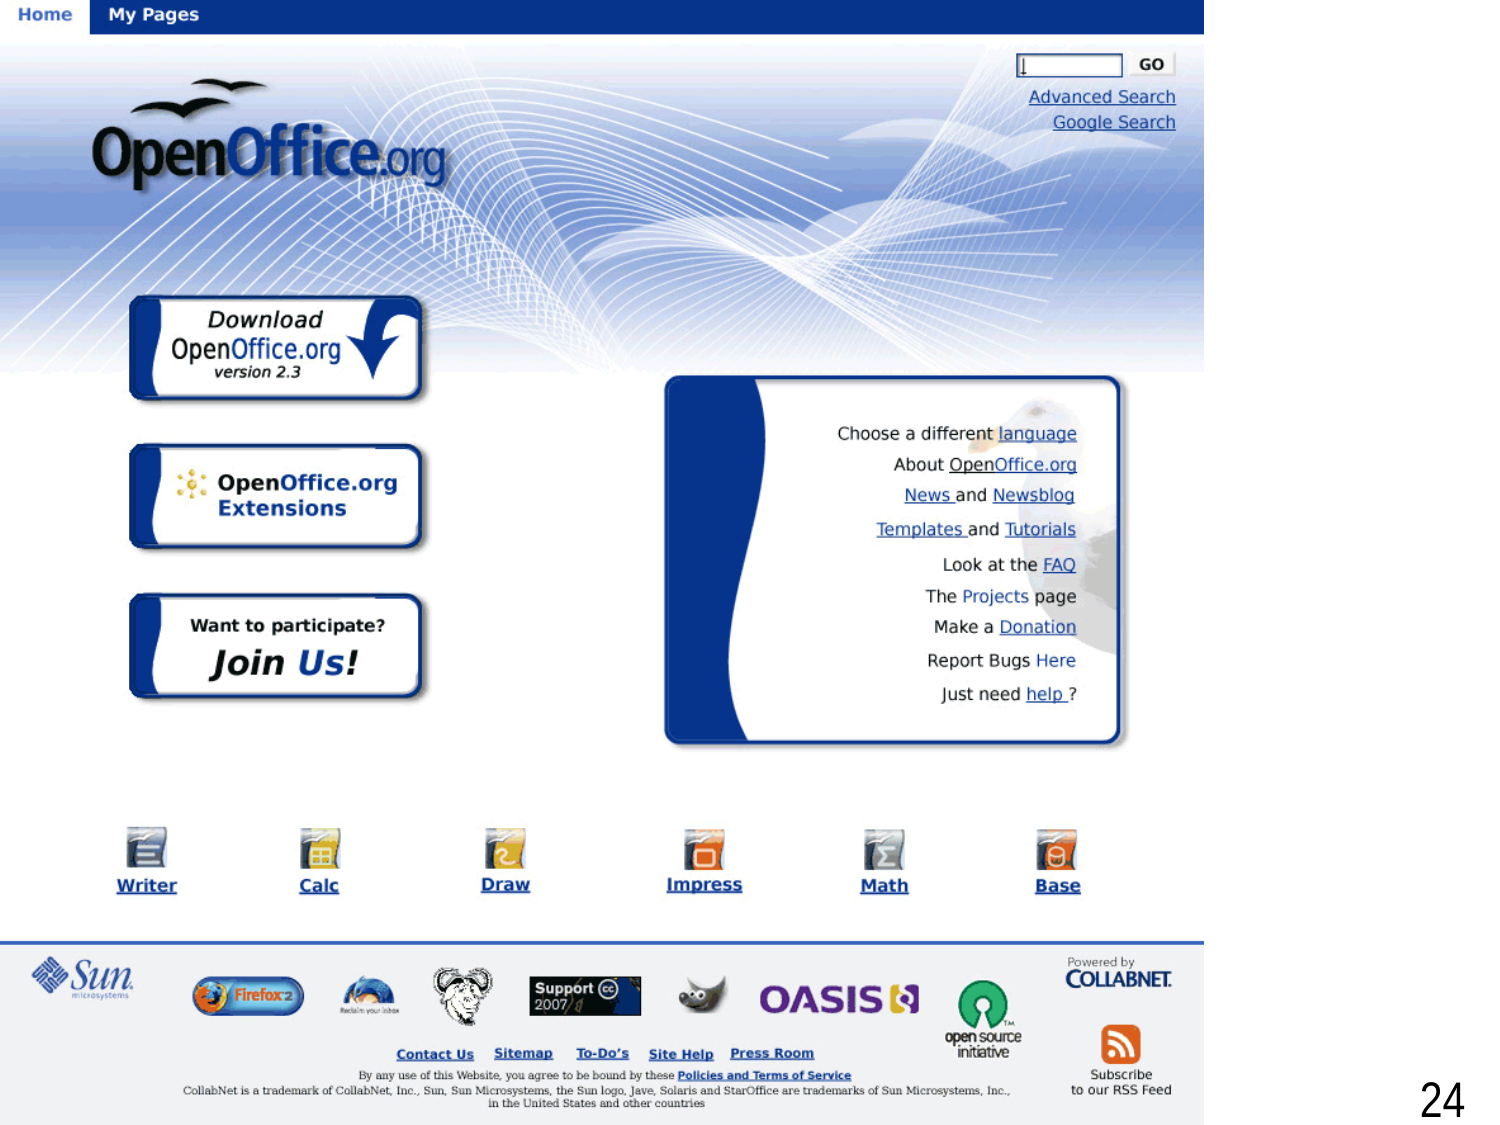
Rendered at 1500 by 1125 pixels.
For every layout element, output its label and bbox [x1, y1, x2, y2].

picture [0, 0, 1204, 1125]
